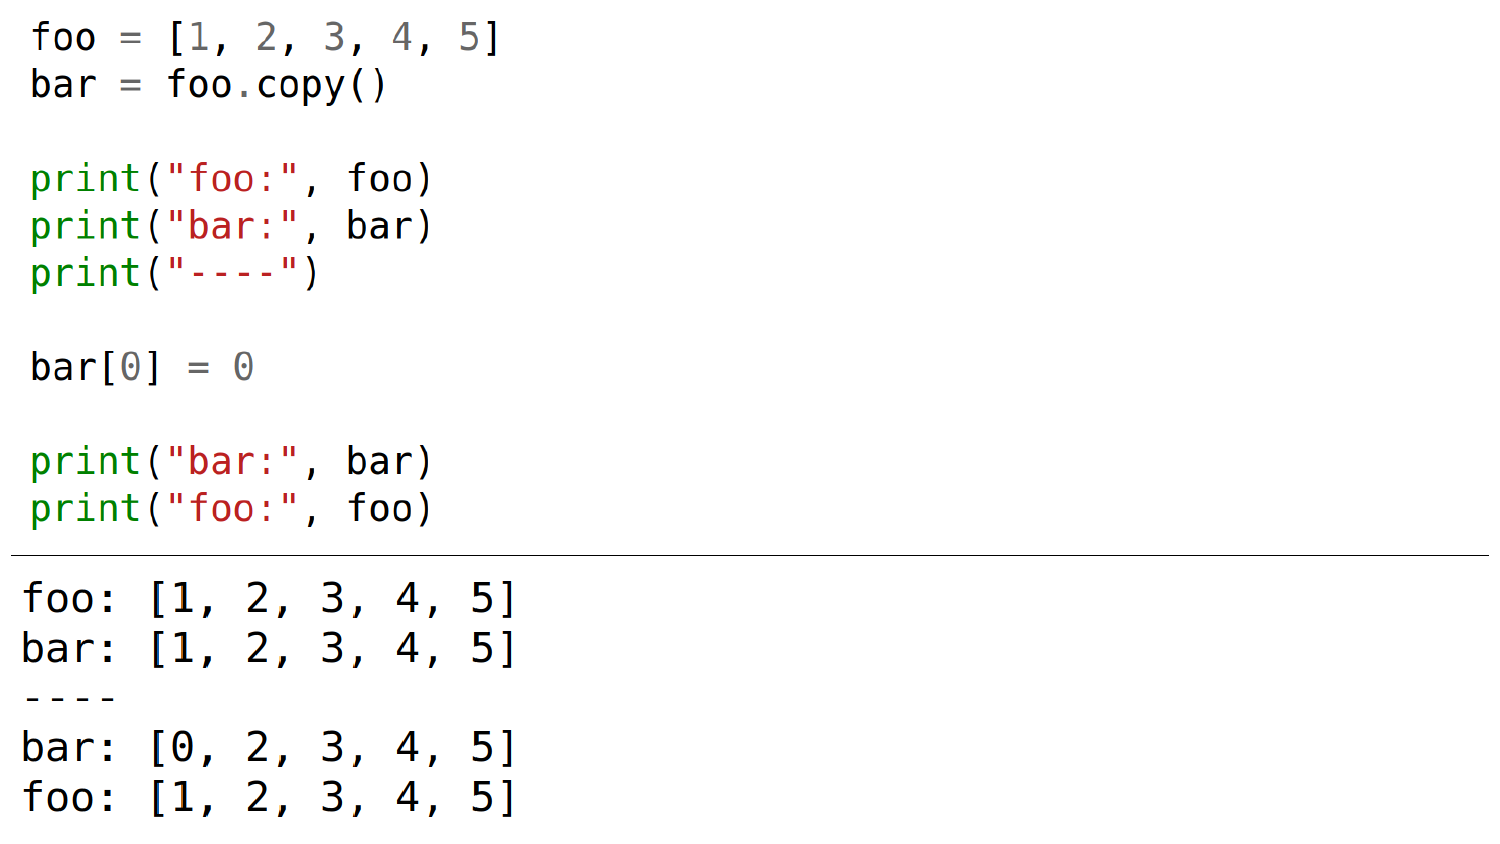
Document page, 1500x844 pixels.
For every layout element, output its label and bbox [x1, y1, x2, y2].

picture [11, 572, 526, 826]
picture [23, 9, 508, 533]
